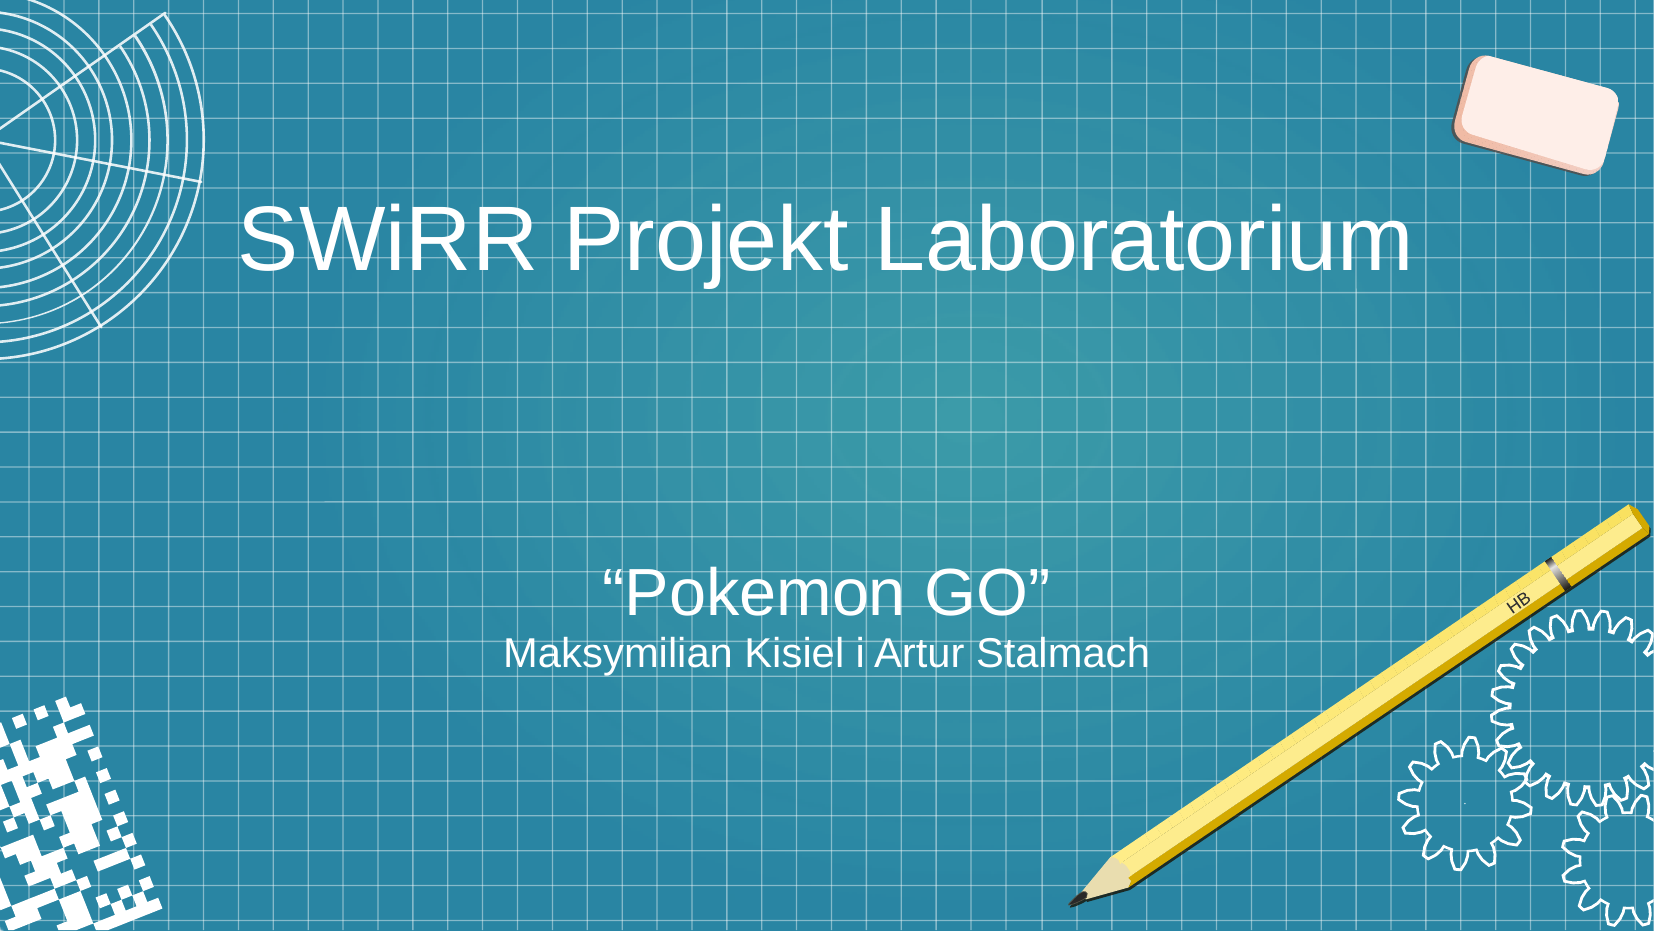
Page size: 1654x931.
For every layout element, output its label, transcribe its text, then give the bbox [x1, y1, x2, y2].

title SWiRR Projekt Laboratorium [82, 132, 1571, 346]
subtitle “Pokemon GO” Maksymilian Kisiel i Artur Stalmach [82, 389, 1571, 842]
